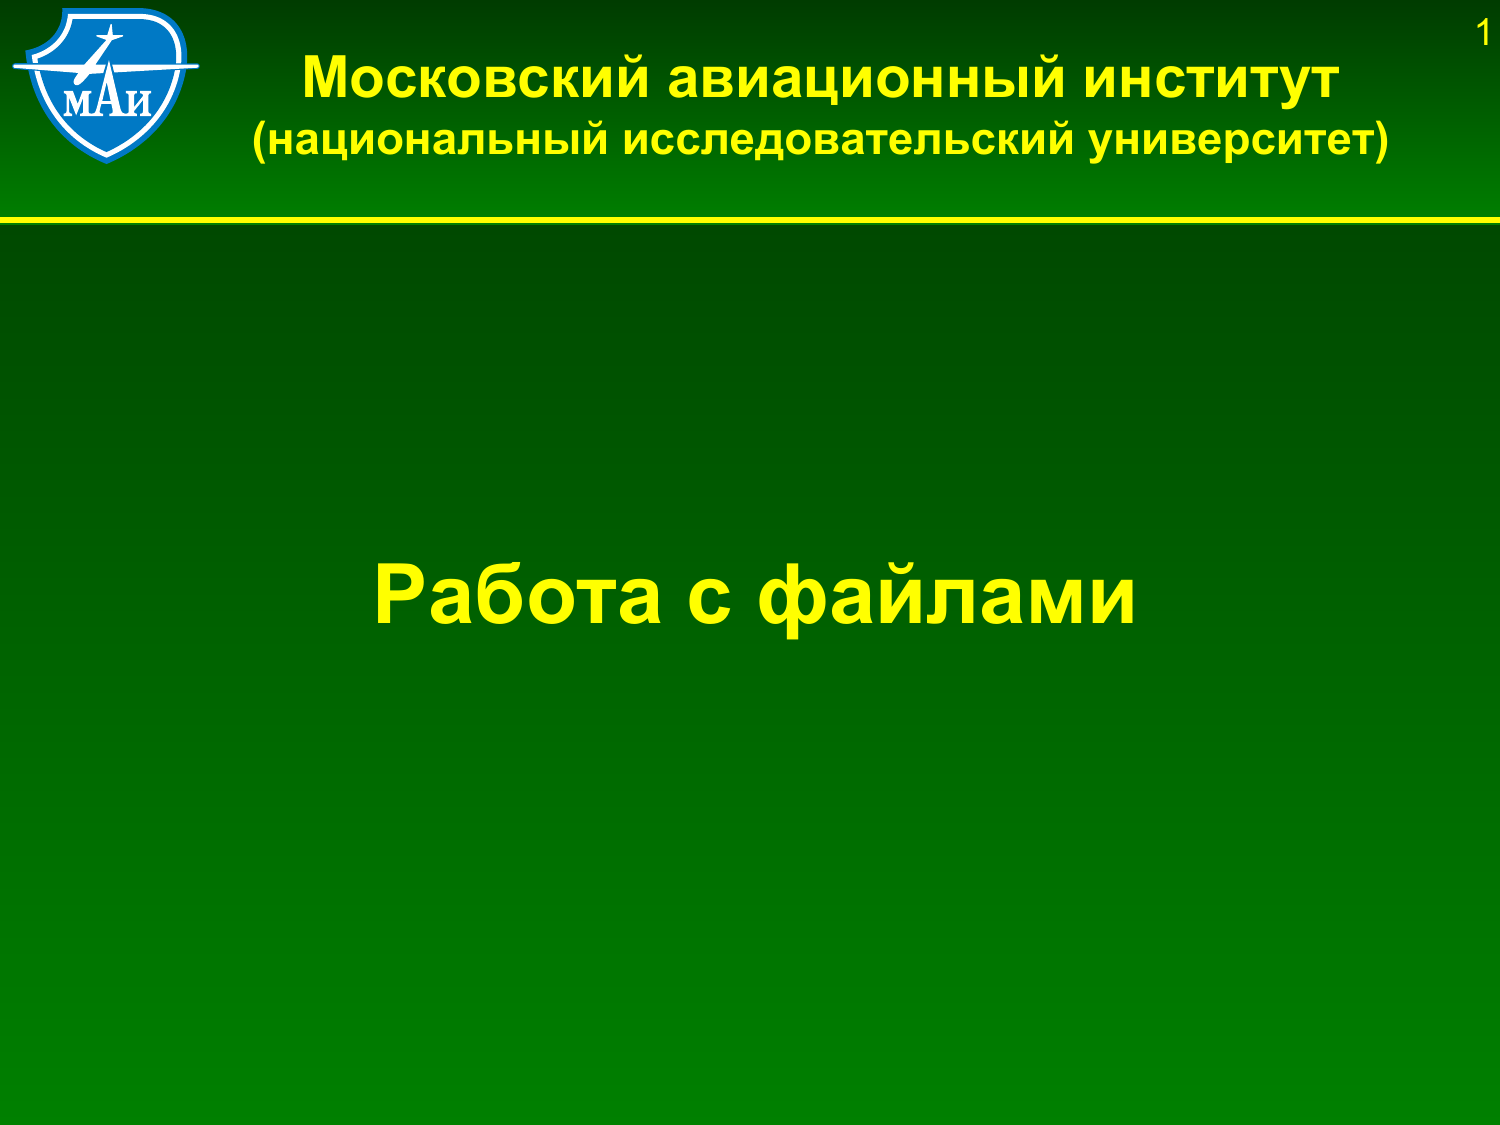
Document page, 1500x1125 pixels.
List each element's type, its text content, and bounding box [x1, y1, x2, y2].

text_box Московский авиационный институт (национальный исследовательский университет) [224, 31, 1418, 172]
picture [12, 8, 200, 165]
text_box Работа с файлами [35, 531, 1477, 650]
